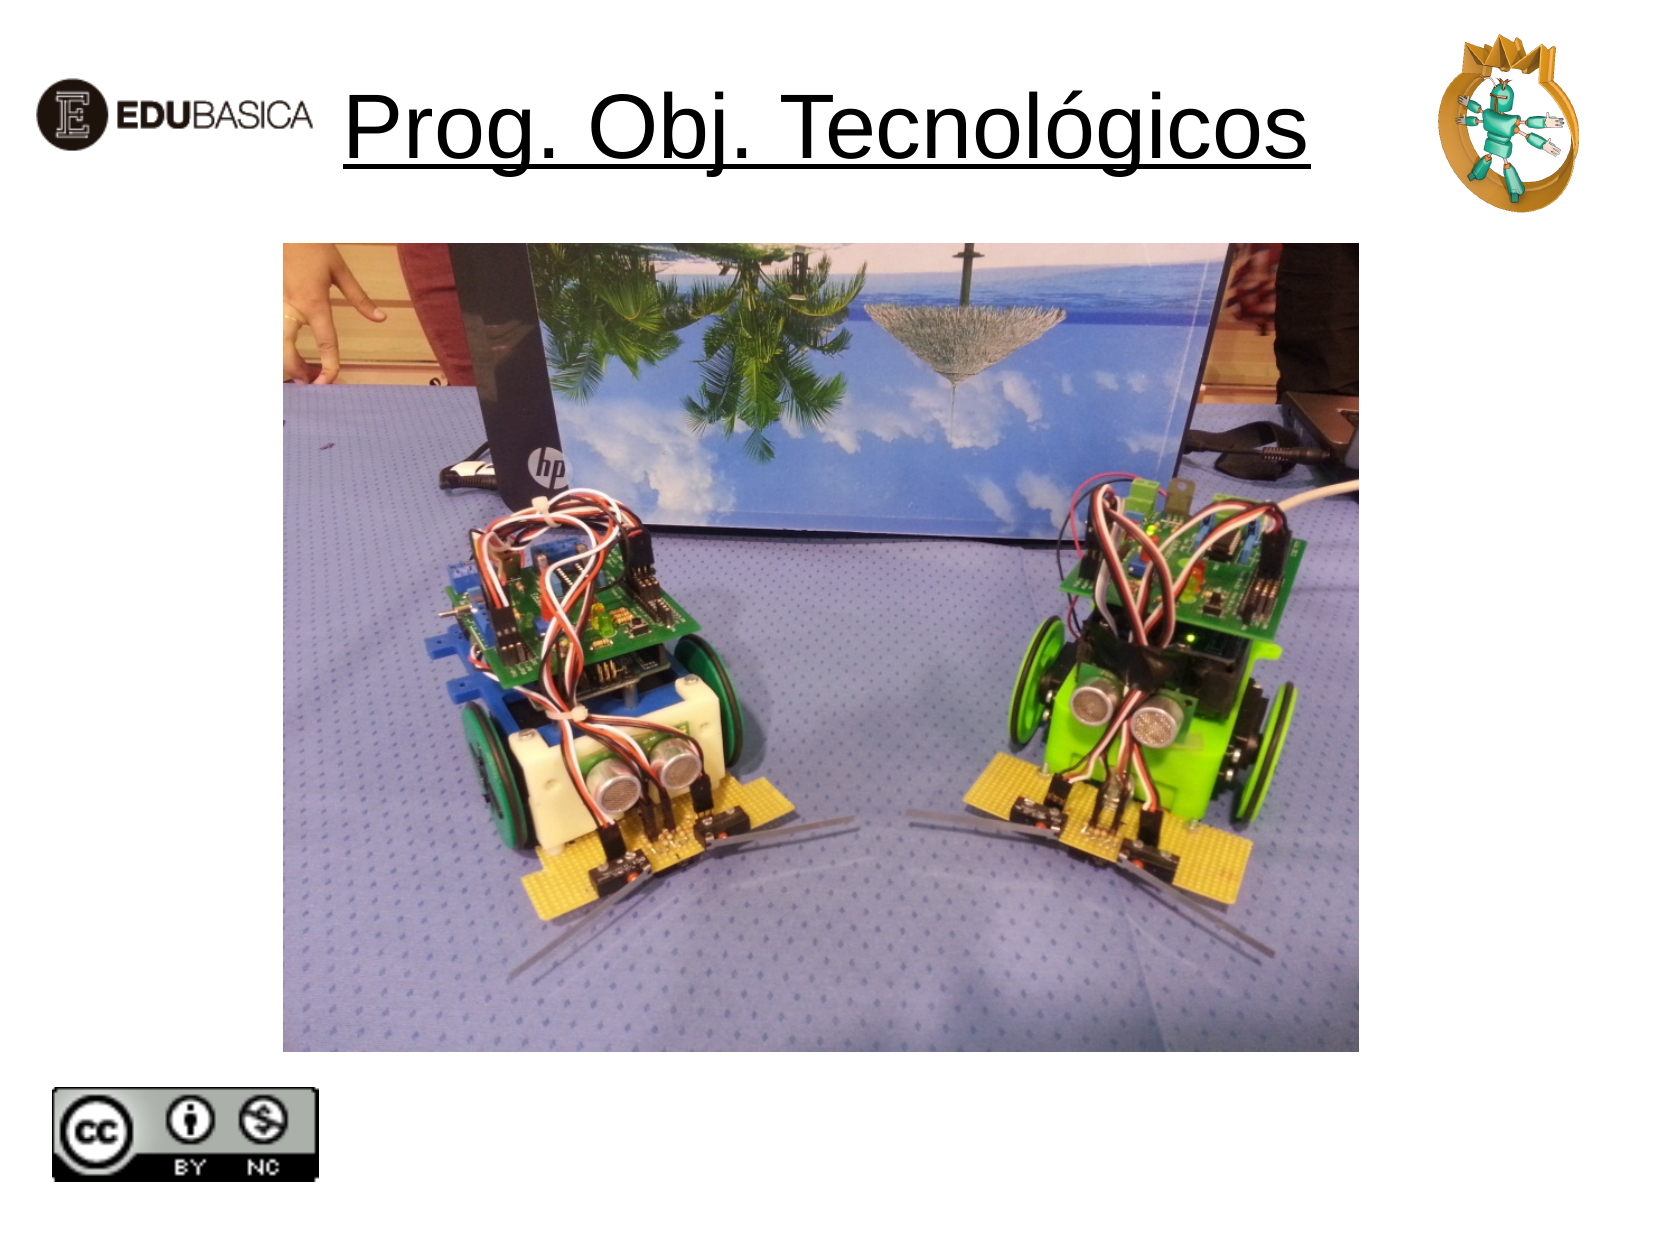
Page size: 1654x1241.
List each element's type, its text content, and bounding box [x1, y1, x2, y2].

picture [1417, 33, 1595, 213]
picture [35, 77, 316, 154]
picture [283, 243, 1359, 1052]
picture [52, 1087, 319, 1182]
title Prog. Obj. Tecnológicos [82, 23, 1571, 231]
